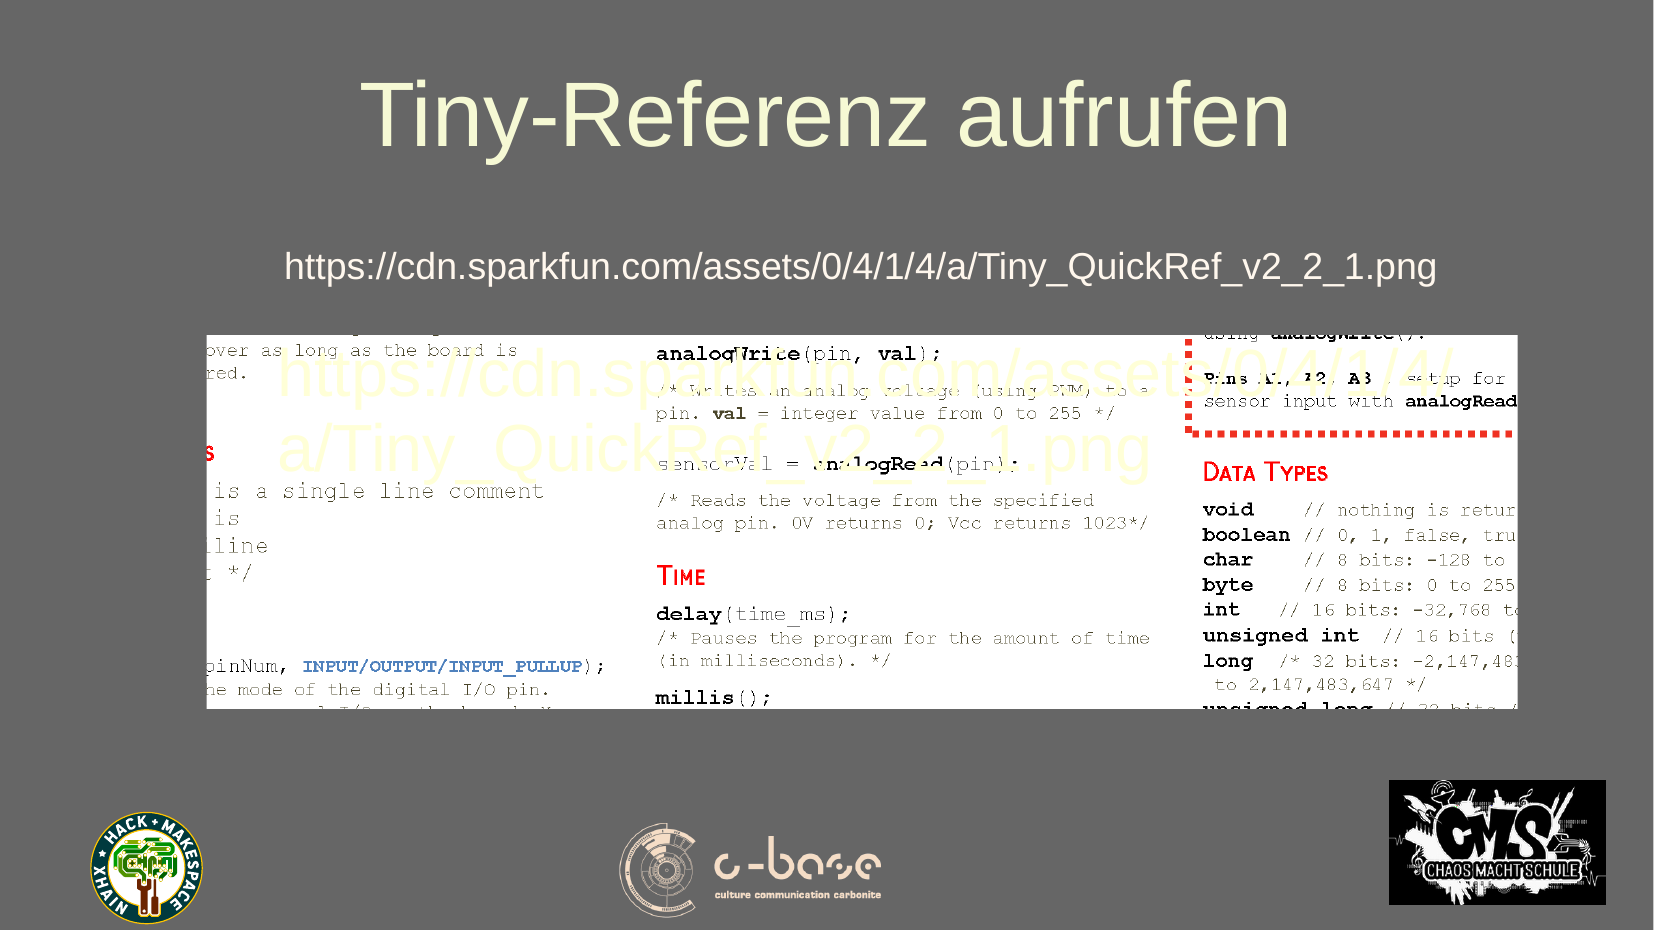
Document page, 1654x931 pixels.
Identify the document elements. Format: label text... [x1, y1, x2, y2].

picture [1389, 780, 1606, 905]
title Tiny-Referenz aufrufen [82, 37, 1571, 193]
picture [609, 809, 897, 931]
list https://cdn.sparkfun.com/assets/0/4/1/4/a/Tiny_QuickRef_v2_2_1.png [206, 335, 1518, 709]
text_box https://cdn.sparkfun.com/assets/0/4/1/4/a/Tiny_QuickRef_v2_2_1.png [269, 238, 1453, 296]
